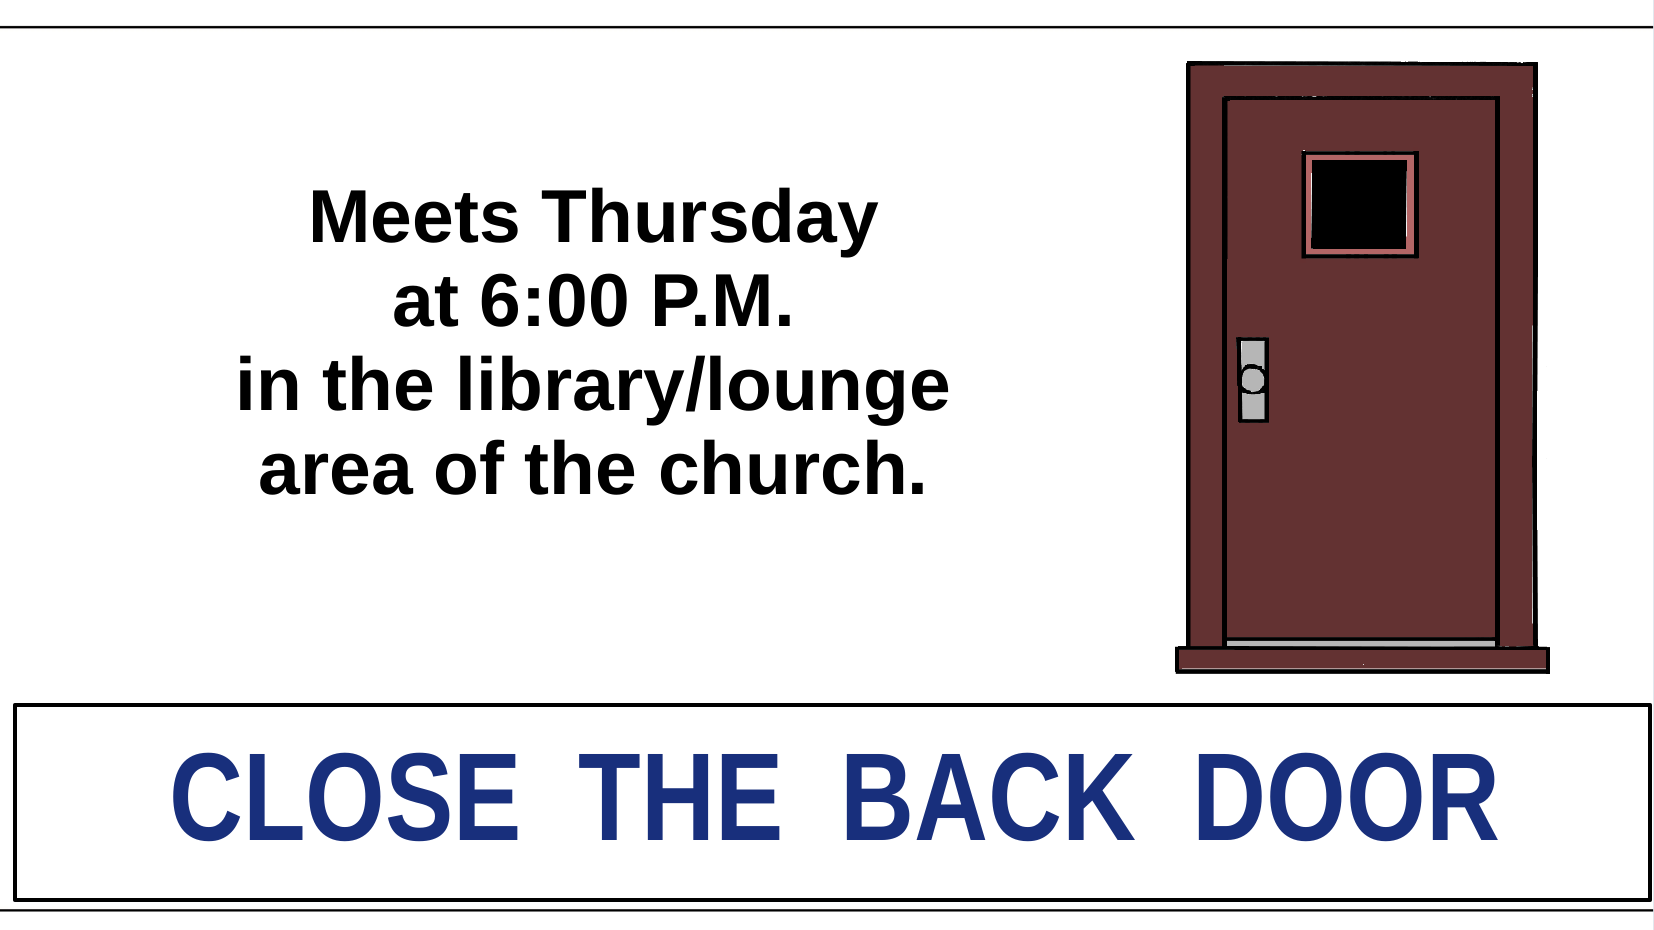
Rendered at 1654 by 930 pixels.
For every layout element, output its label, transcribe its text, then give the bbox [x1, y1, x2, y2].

text_box [15, 705, 1651, 901]
picture [0, 0, 1654, 930]
text_box CLOSE THE BACK DOOR [62, 715, 1608, 886]
text_box Meets Thursday at 6:00 P.M. in the library/lounge area of the church. [203, 96, 984, 588]
